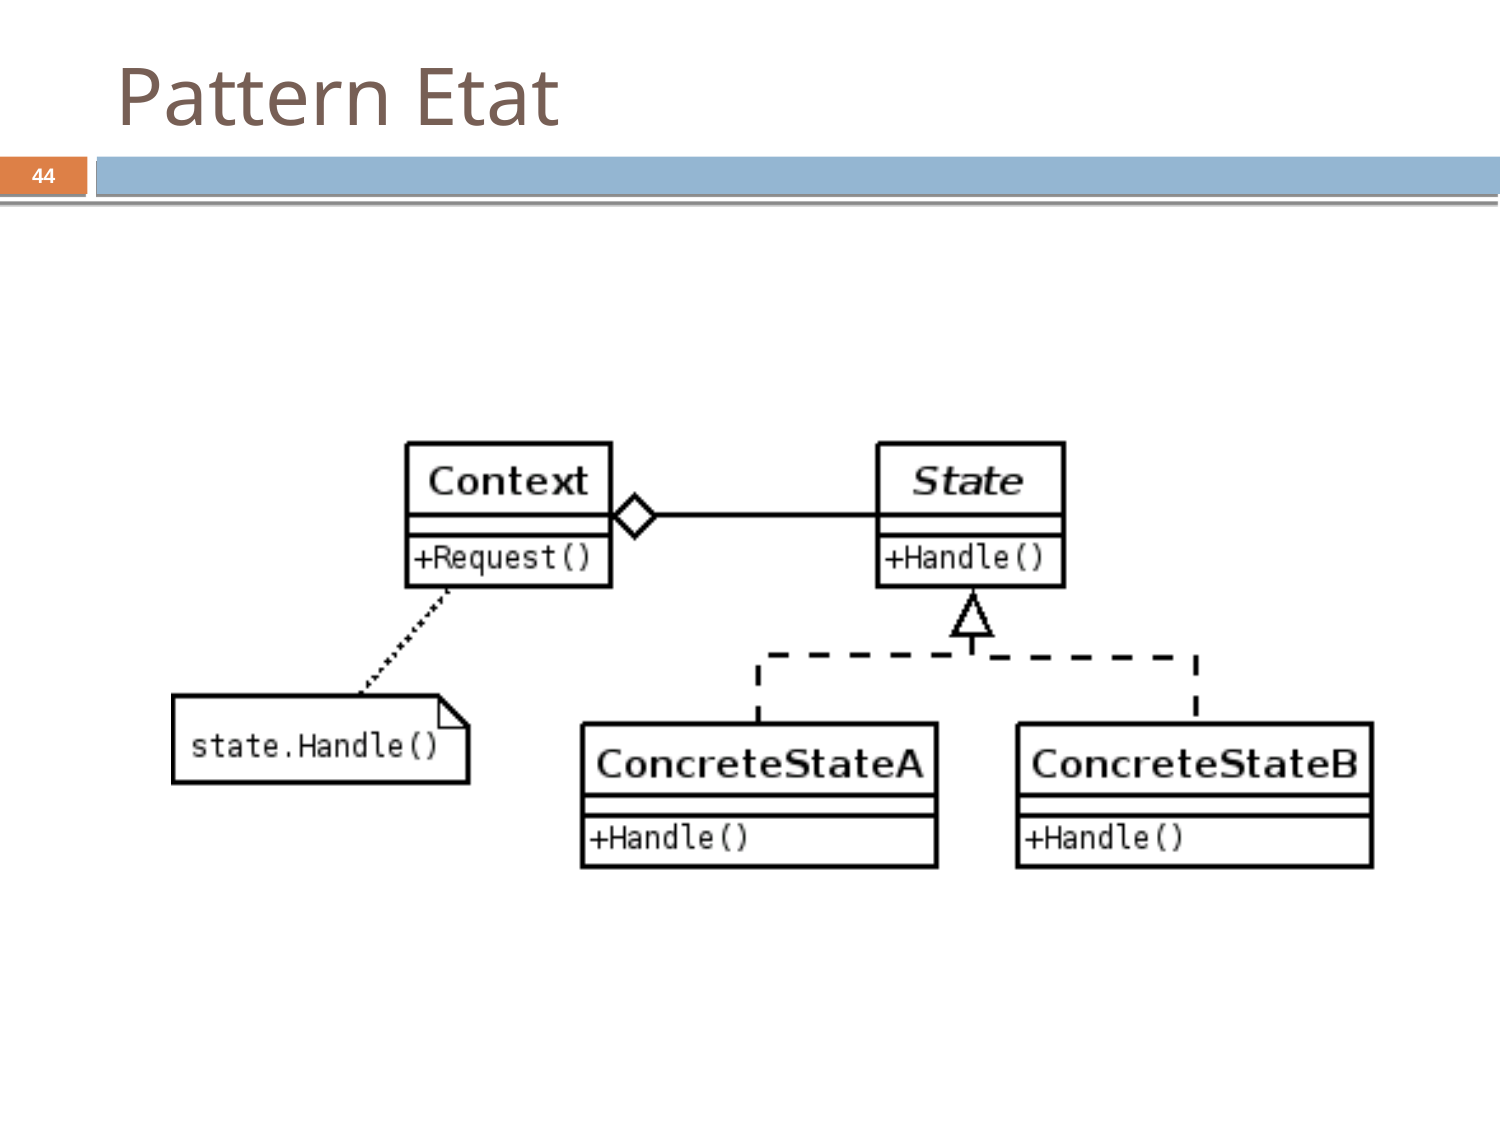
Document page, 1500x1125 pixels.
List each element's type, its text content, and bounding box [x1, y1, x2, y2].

title Pattern Etat [100, 37, 1438, 149]
slide_number <numéro> [0, 155, 88, 196]
picture [171, 243, 1380, 875]
